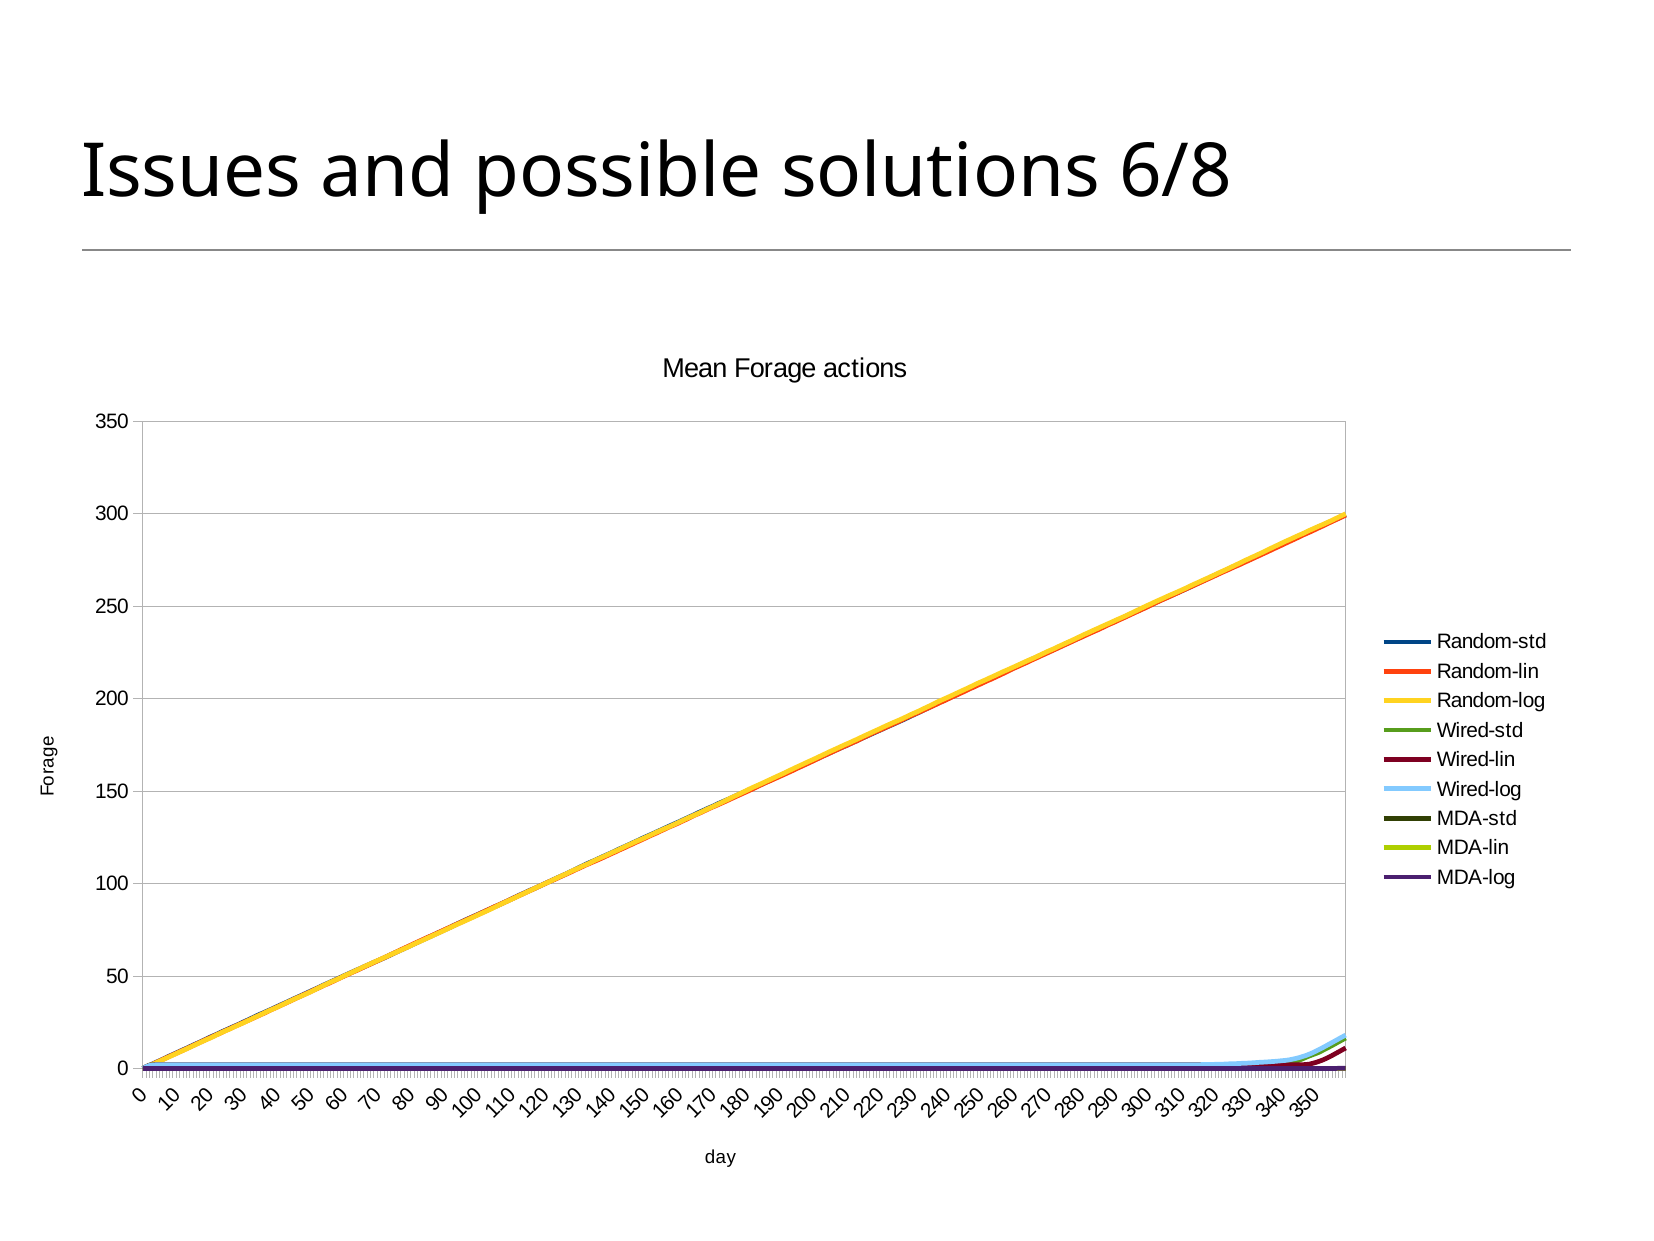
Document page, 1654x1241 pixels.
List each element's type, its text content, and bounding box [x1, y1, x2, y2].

title Issues and possible solutions 6/8 [72, 41, 1582, 220]
chart [4, 320, 1566, 1199]
